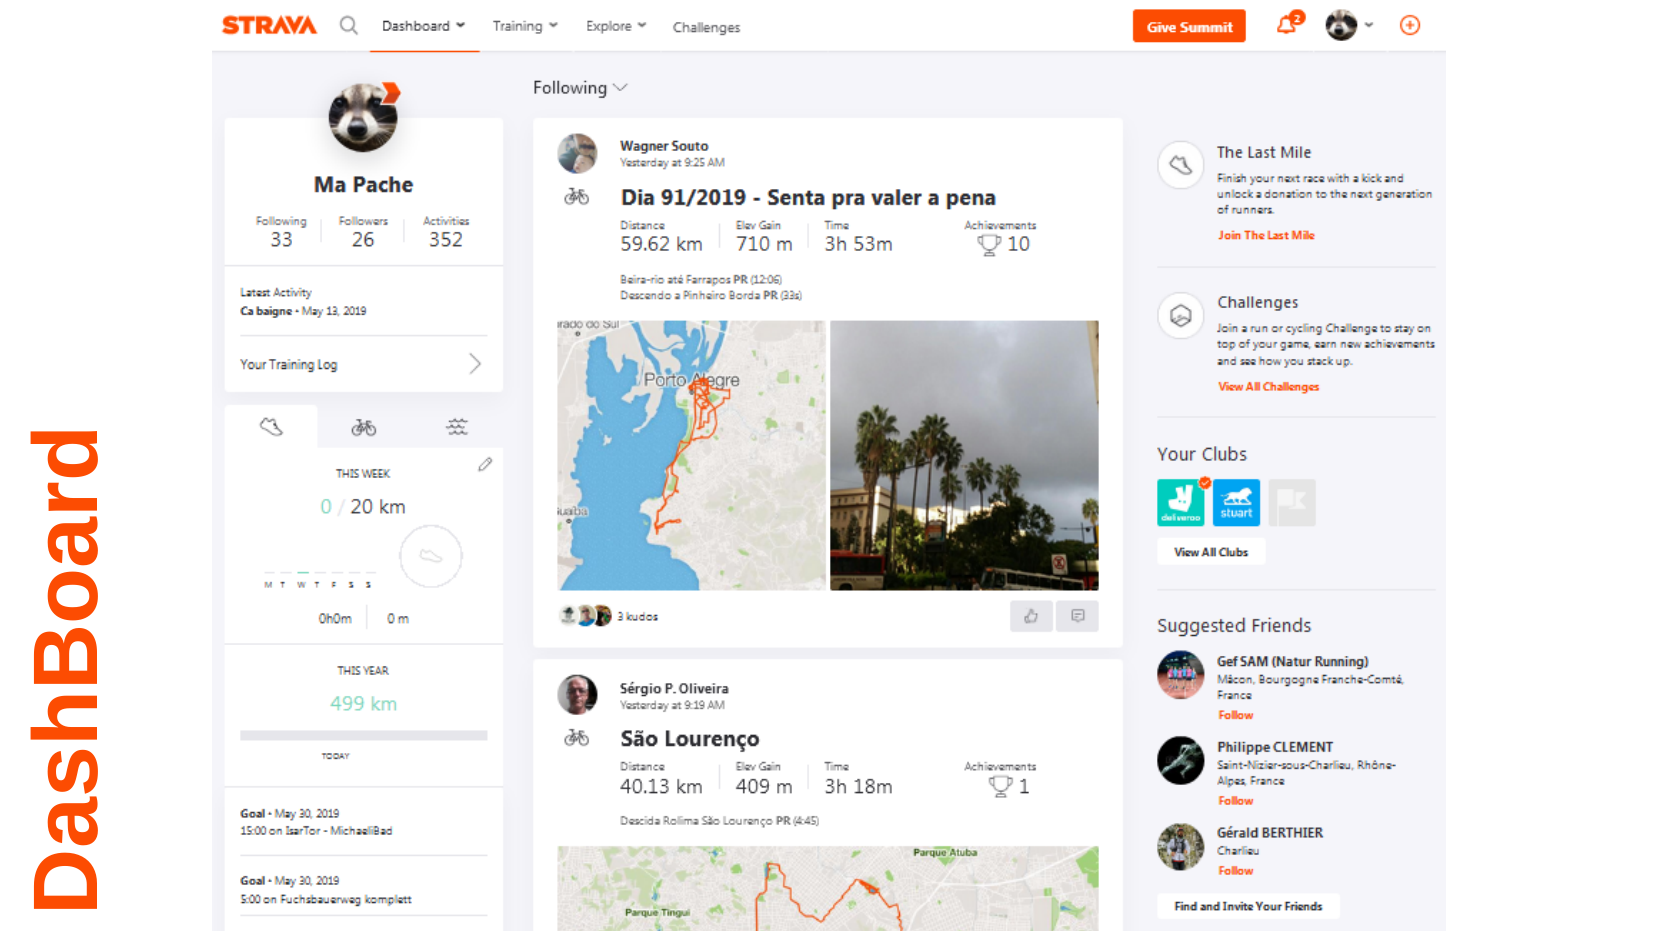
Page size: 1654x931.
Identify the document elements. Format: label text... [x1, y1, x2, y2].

title DashBoard [15, 336, 331, 916]
picture [212, 1, 1446, 931]
